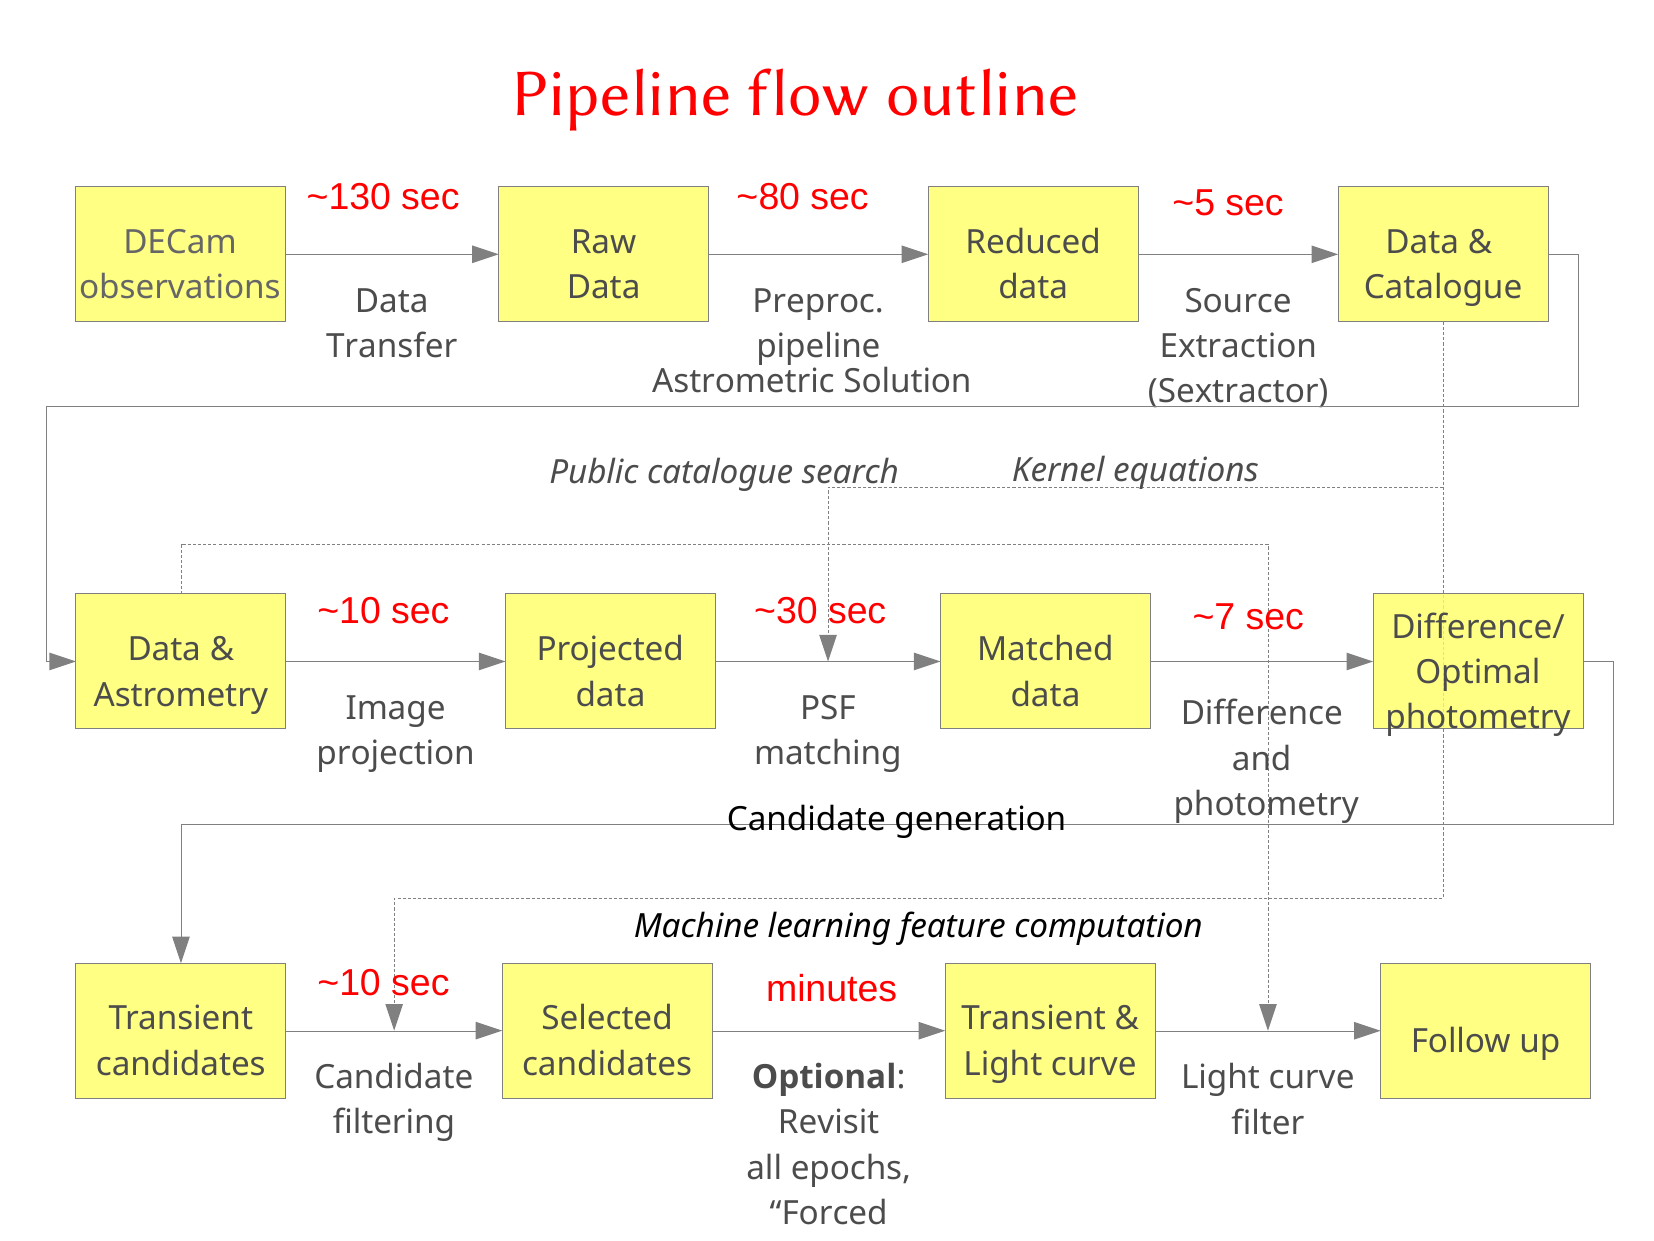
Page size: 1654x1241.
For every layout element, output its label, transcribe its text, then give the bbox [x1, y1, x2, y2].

text_box ~10 sec [279, 581, 487, 666]
text_box Matched data [940, 593, 1151, 729]
text_box Data & Catalogue [1338, 186, 1549, 322]
text_box Data & Astrometry [75, 593, 286, 729]
text_box Follow up [1380, 963, 1591, 1099]
text_box DECam observations [75, 186, 286, 322]
text_box Difference/ Optimal photometry [1373, 593, 1584, 729]
text_box Reduced data [928, 186, 1139, 322]
text_box ~30 sec [716, 581, 924, 666]
text_box Transient & Light curve [945, 963, 1156, 1099]
text_box ~80 sec [698, 168, 907, 253]
text_box Selected candidates [502, 963, 713, 1099]
text_box Raw Data [498, 186, 709, 322]
text_box ~7 sec [1144, 588, 1352, 672]
text_box Transient candidates [75, 963, 286, 1099]
text_box Projected data [505, 593, 716, 729]
text_box ~5 sec [1124, 174, 1332, 259]
text_box Pipeline flow outline [180, 48, 1411, 178]
text_box minutes [722, 959, 930, 1044]
text_box ~10 sec [279, 953, 488, 1038]
text_box ~130 sec [279, 168, 487, 253]
